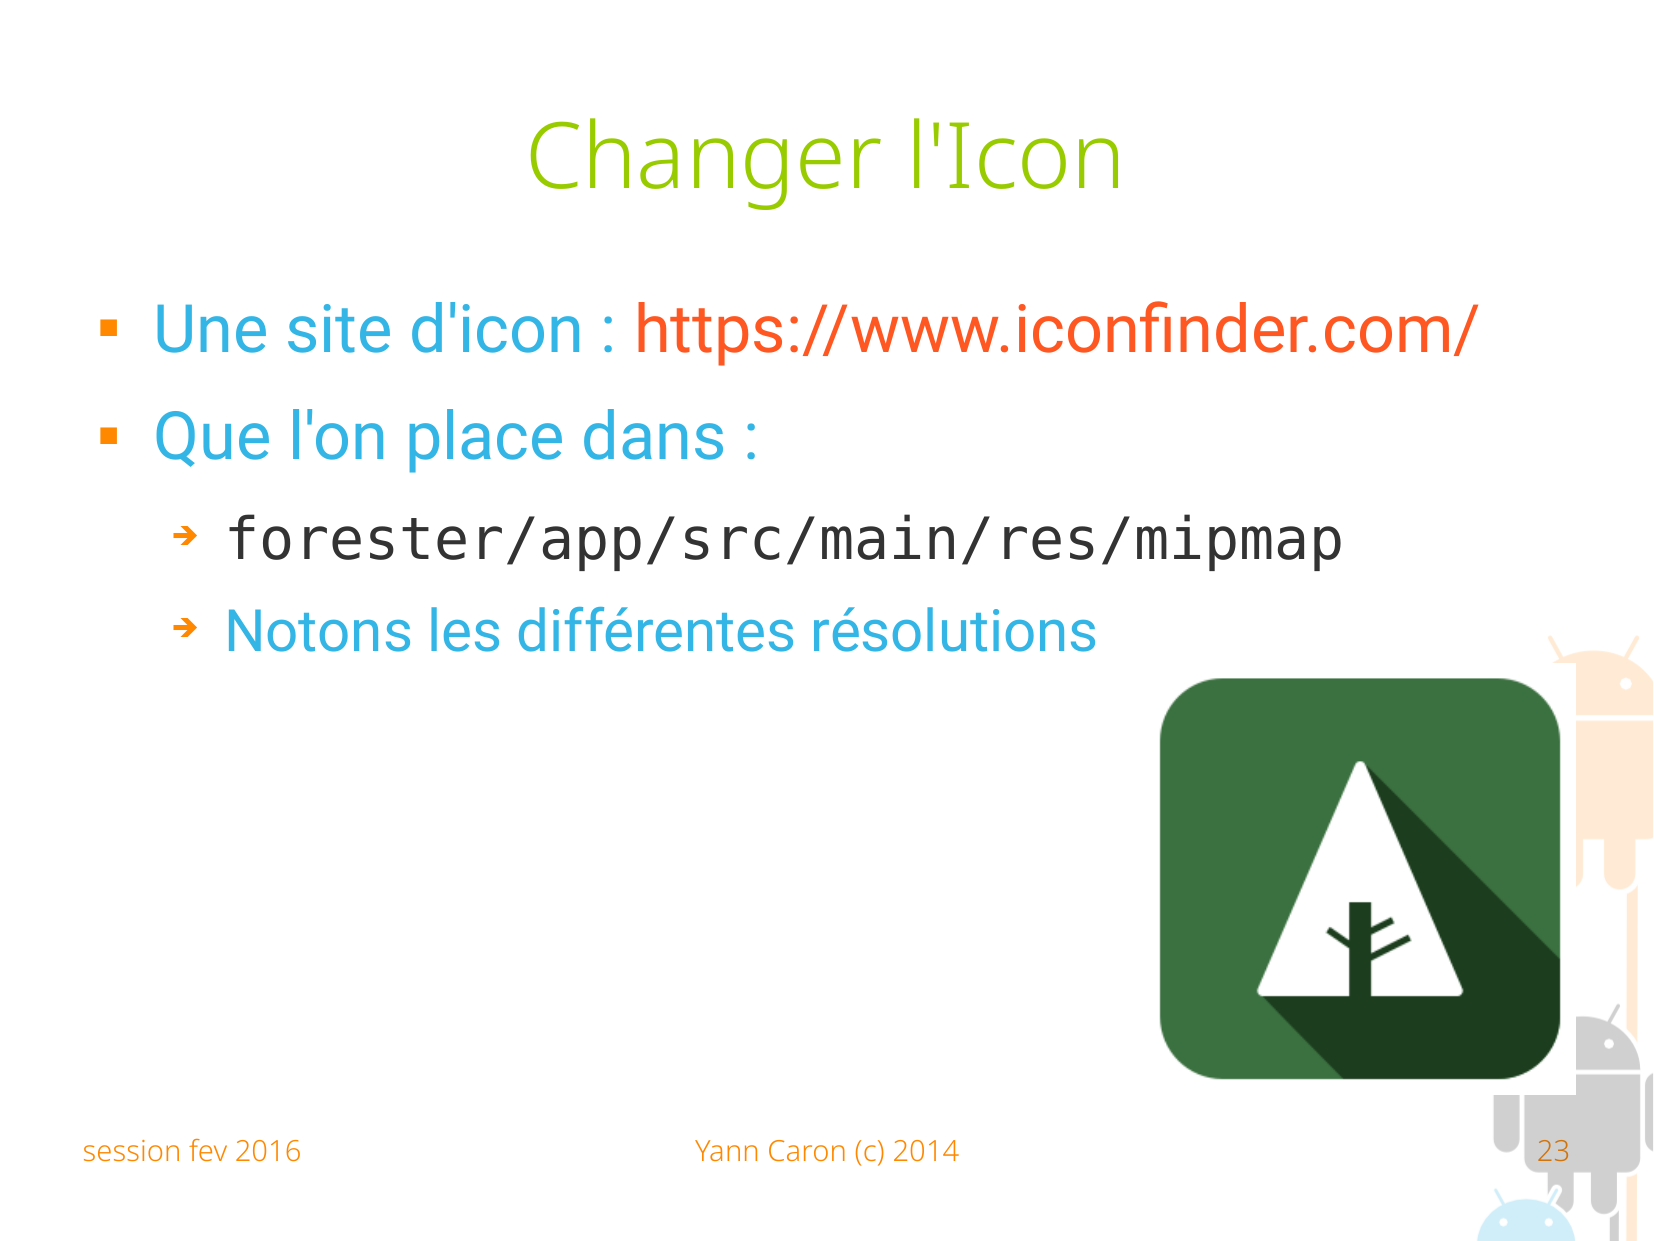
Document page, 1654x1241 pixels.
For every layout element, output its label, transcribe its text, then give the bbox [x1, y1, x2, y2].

picture [240, 423, 1654, 1241]
list Une site d'icon : https://www.iconfinder.com/ Que l'on place dans : forester/app/src/main/res/mipmap Notons les différentes résolutions [82, 290, 1571, 1010]
title Changer l'Icon [82, 49, 1571, 257]
